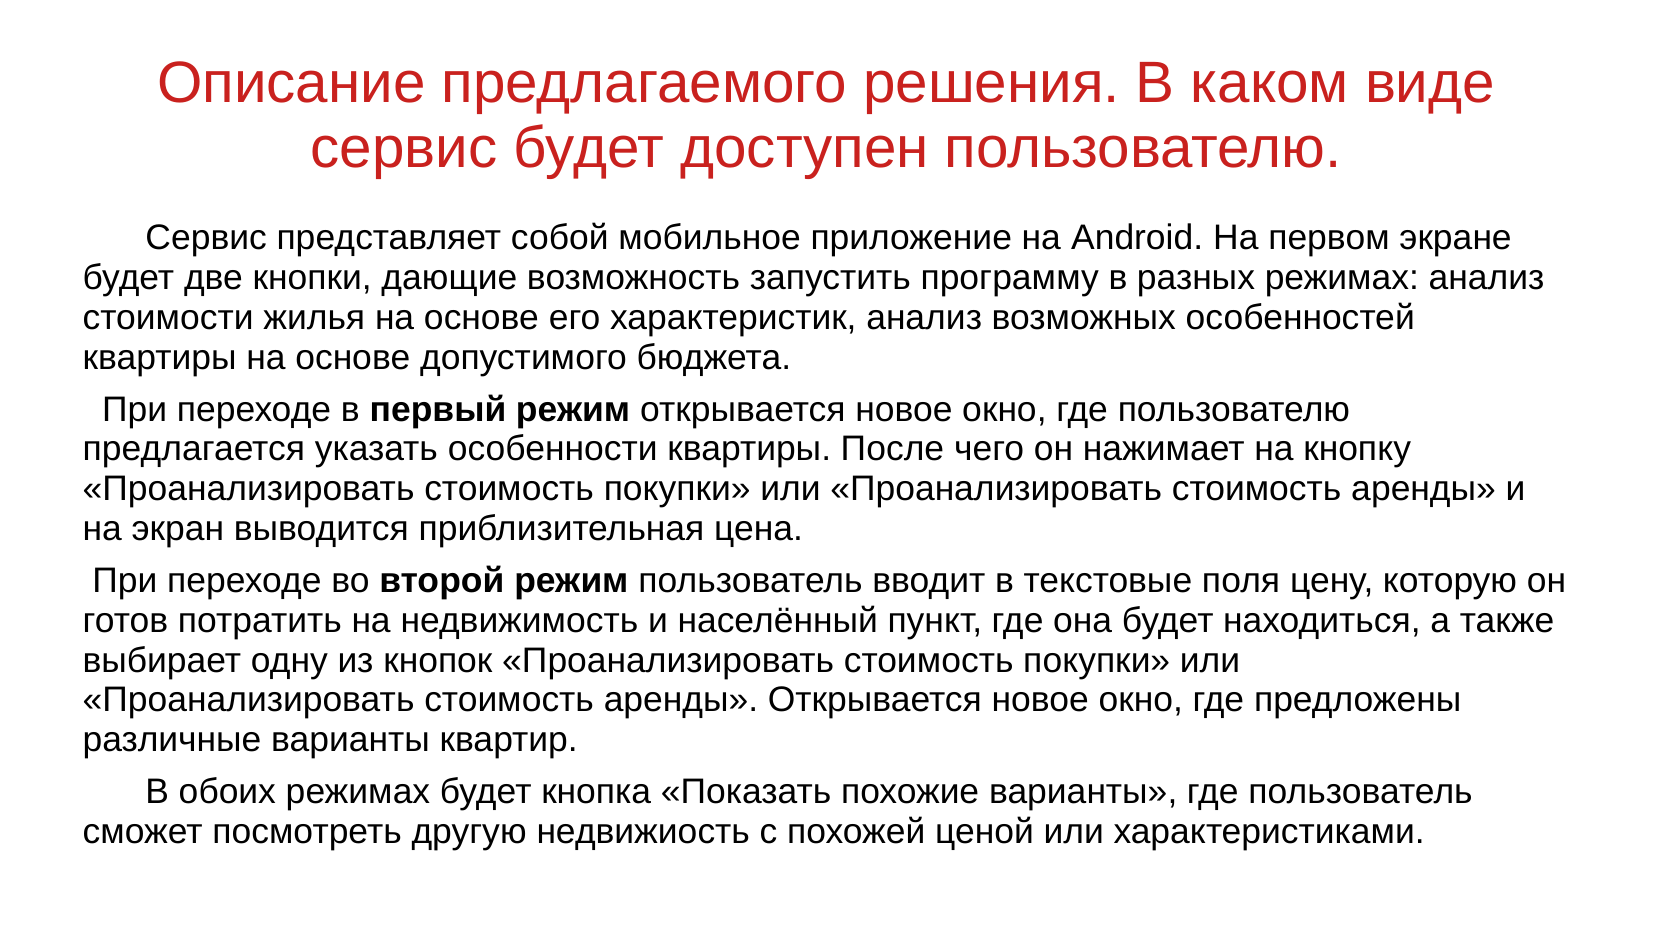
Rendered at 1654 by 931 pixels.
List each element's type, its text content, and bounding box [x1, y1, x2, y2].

list Сервис представляет собой мобильное приложение на Android. На первом экране будет две кнопки, дающие возможность запустить программу в разных режимах: анализ стоимости жилья на основе его характеристик, анализ возможных особенностей квартиры на основе допустимого бюджета. При переходе в первый режим открывается новое окно, где пользователю предлагается указать особенности квартиры. После чего он нажимает на кнопку «Проанализировать стоимость покупки» или «Проанализировать стоимость аренды» и на экран выводится приблизительная цена. При переходе во второй режим пользователь вводит в текстовые поля цену, которую он готов потратить на недвижимость и населённый пункт, где она будет находиться, а также выбирает одну из кнопок «Проанализировать стоимость покупки» или «Проанализировать стоимость аренды». Открывается новое окно, где предложены различные варианты квартир. В обоих режимах будет кнопка «Показать похожие варианты», где пользователь сможет посмотреть другую недвижиость с похожей ценой или характеристиками. [82, 217, 1571, 857]
title Описание предлагаемого решения. В каком виде сервис будет доступен пользователю. [82, 37, 1571, 193]
